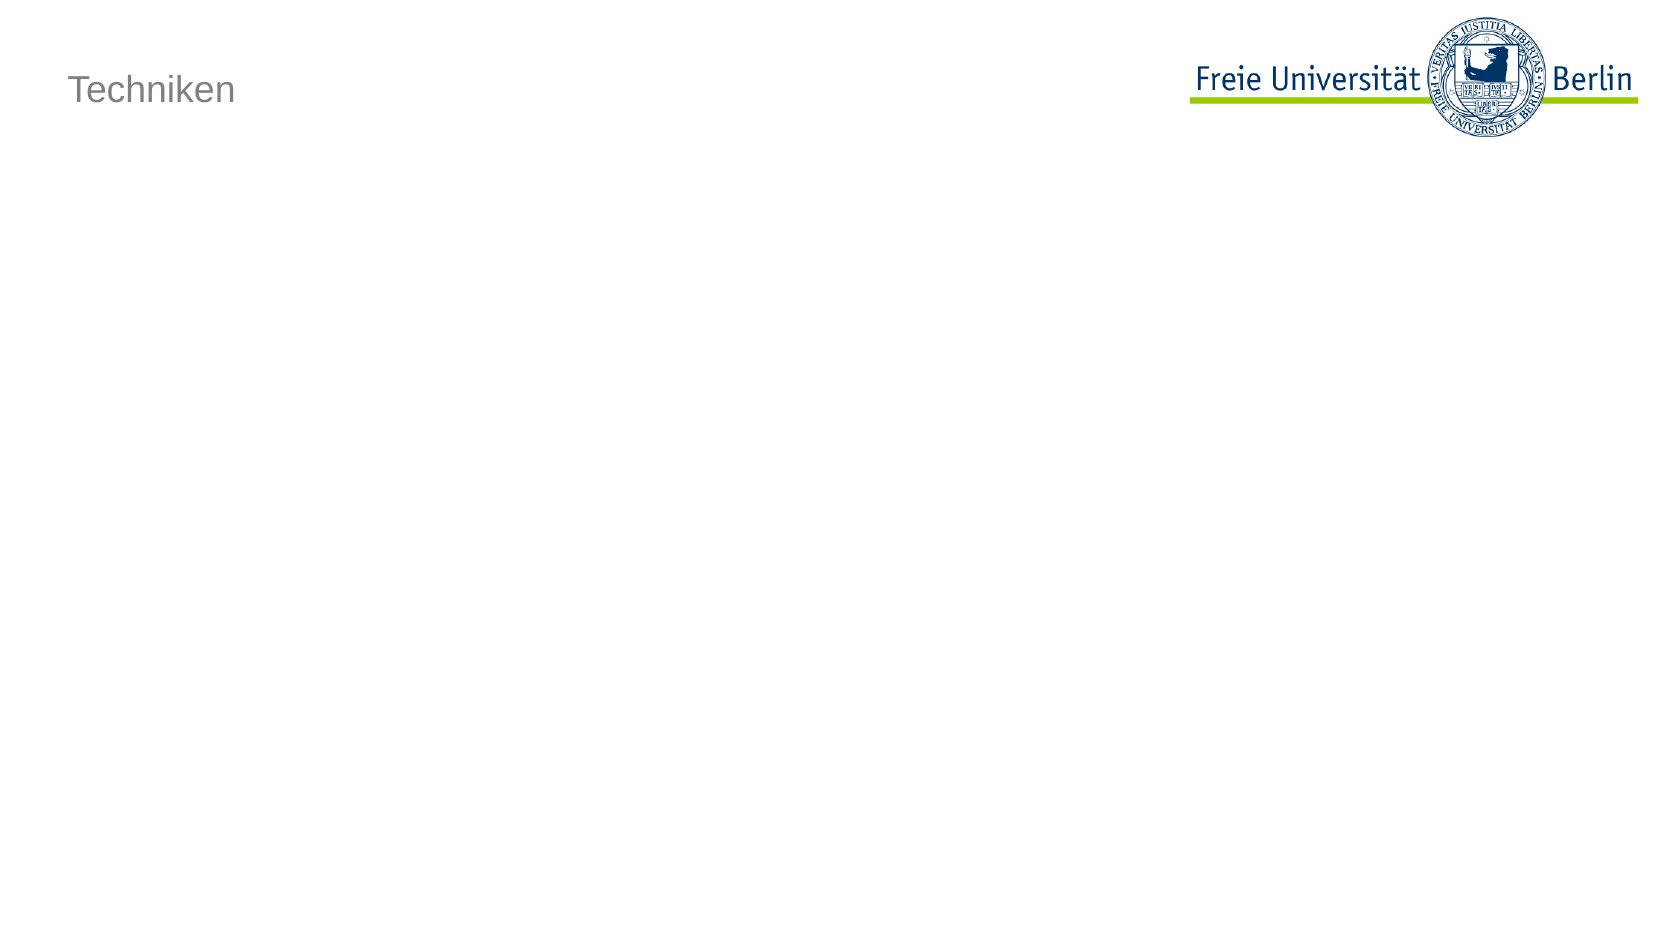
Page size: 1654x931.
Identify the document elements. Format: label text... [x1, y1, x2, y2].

picture [1185, 11, 1642, 142]
text_box Techniken [52, 61, 251, 119]
